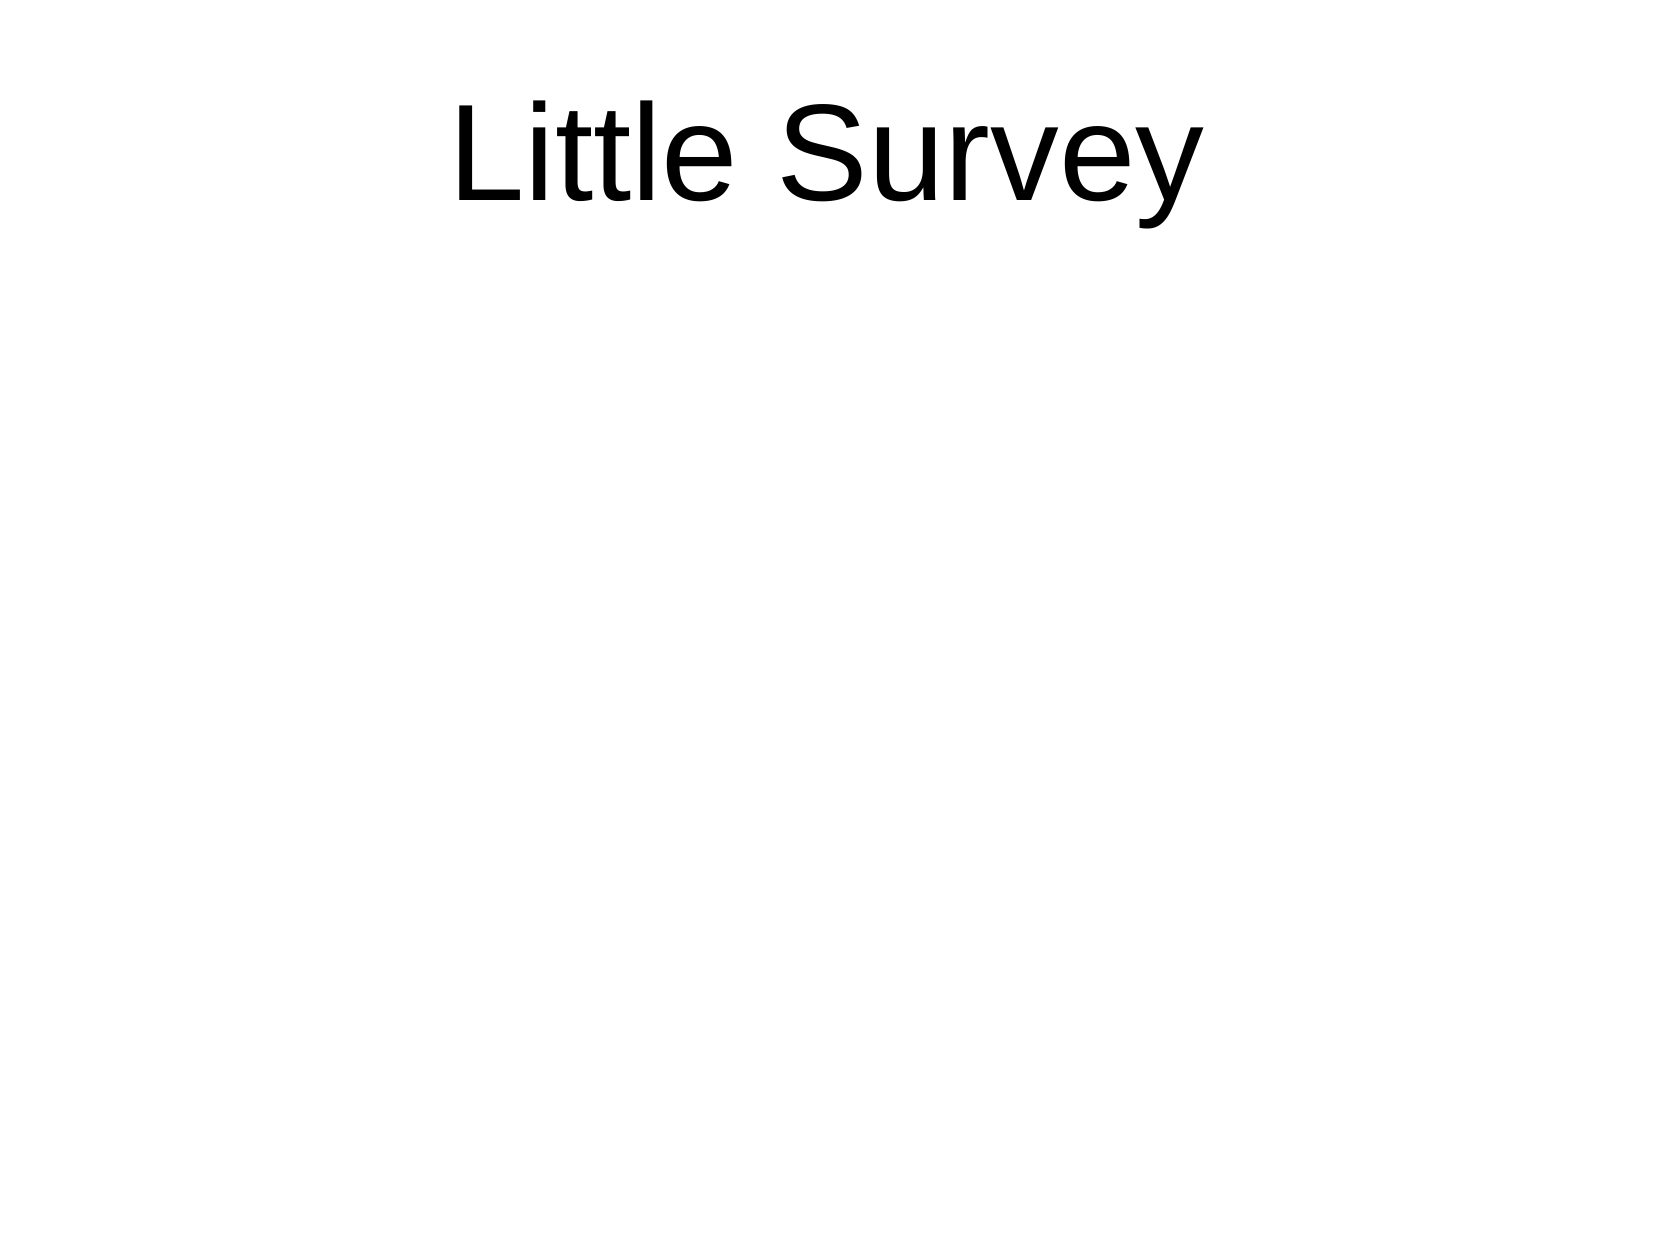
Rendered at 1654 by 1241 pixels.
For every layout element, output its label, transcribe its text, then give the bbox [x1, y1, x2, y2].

title Little Survey [82, 49, 1571, 257]
